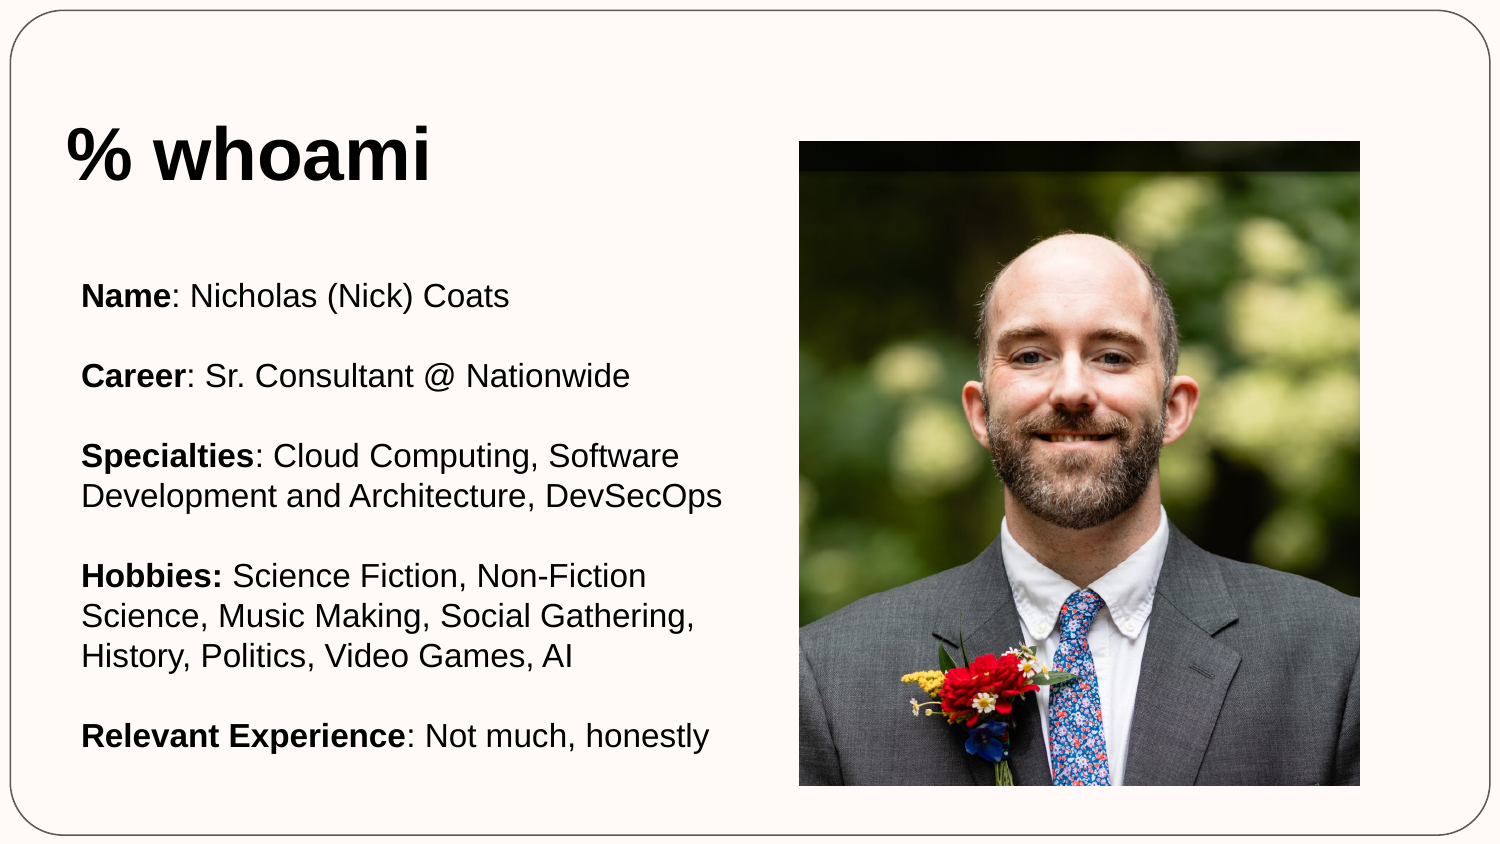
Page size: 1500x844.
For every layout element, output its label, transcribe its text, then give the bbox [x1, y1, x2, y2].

picture [799, 141, 1360, 786]
title Name: Nicholas (Nick) Coats Career: Sr. Consultant @ Nationwide Specialties: Cloud Computing, Software Development and Architecture, DevSecOps Hobbies: Science Fiction, Non-Fiction Science, Music Making, Social Gathering, History, Politics, Video Games, AI Relevant Experience: Not much, honestly [0, 223, 750, 805]
title % whoami [51, 85, 1449, 224]
